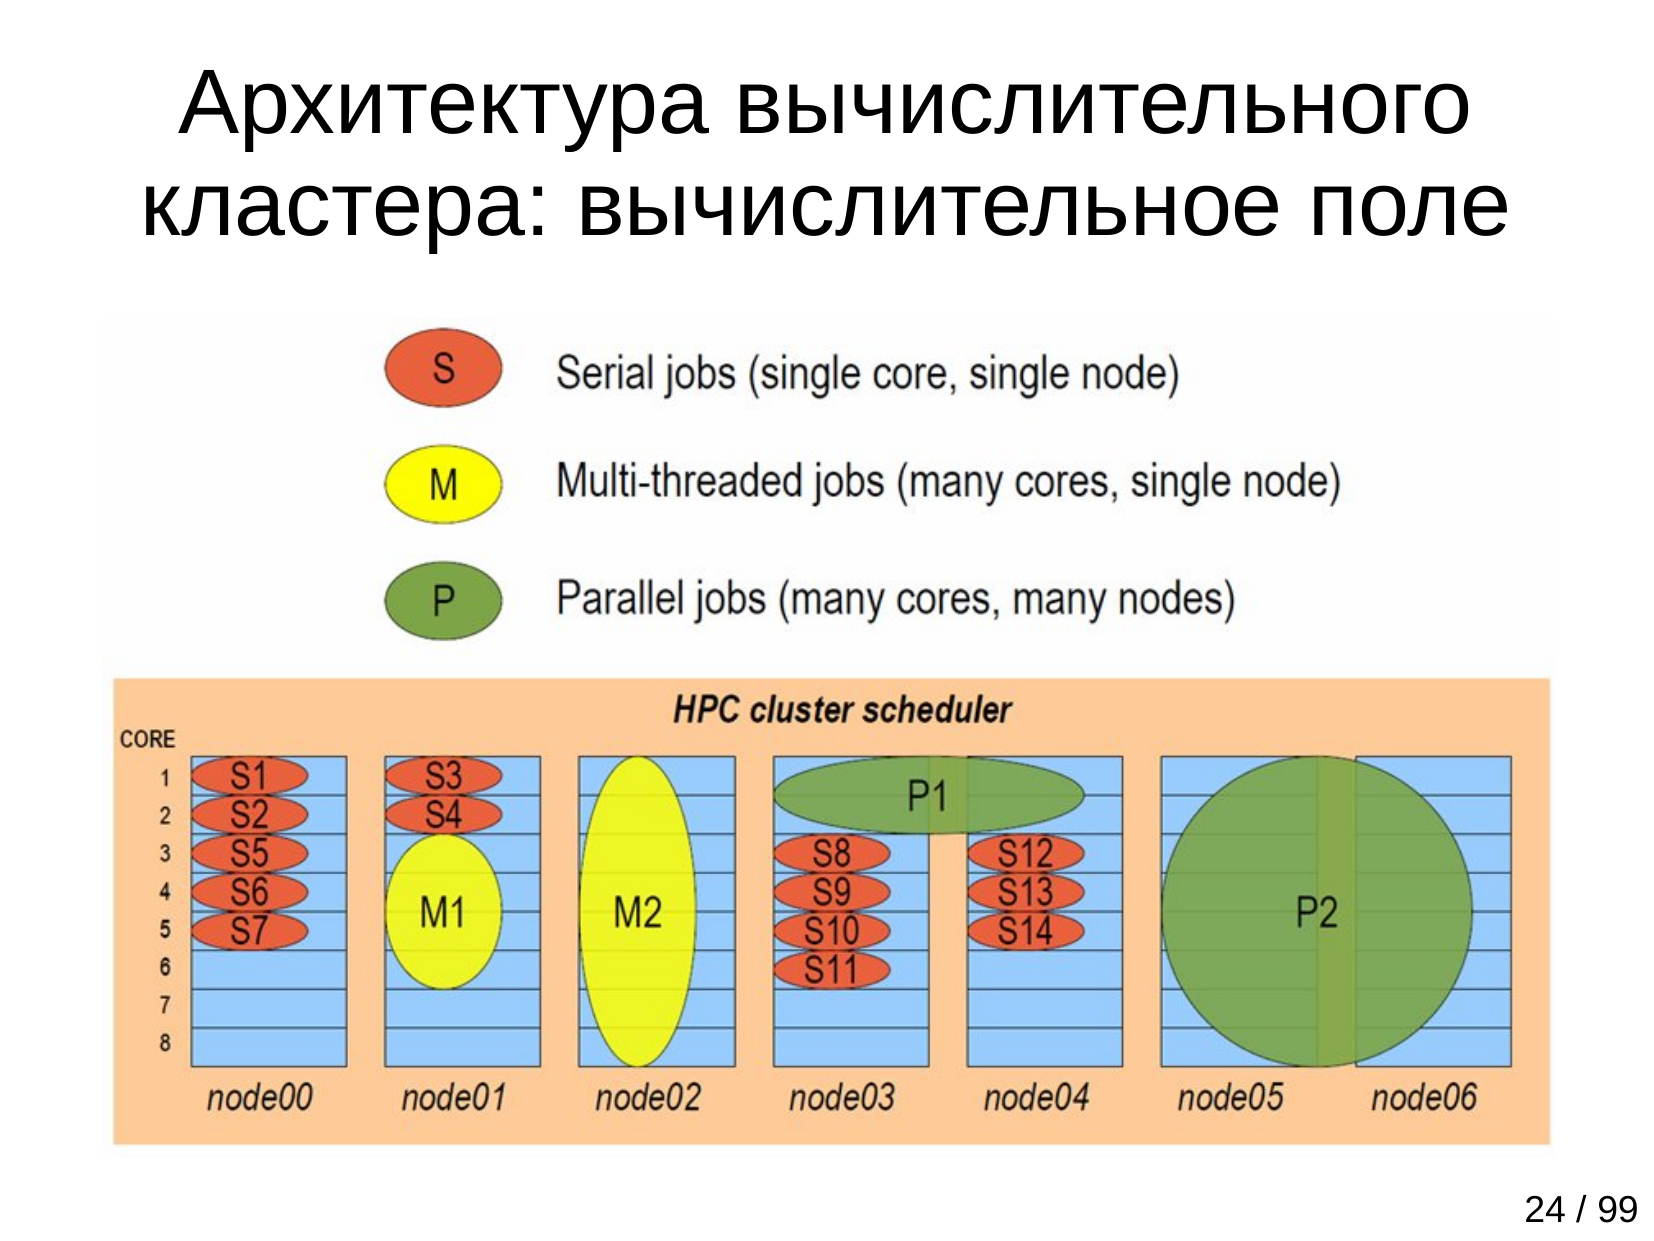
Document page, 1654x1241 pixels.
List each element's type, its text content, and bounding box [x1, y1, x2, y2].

text_box <number> / 99 [1380, 1181, 1654, 1238]
picture [102, 318, 1555, 1158]
title Архитектура вычислительного кластера: вычислительное поле [82, 49, 1571, 257]
